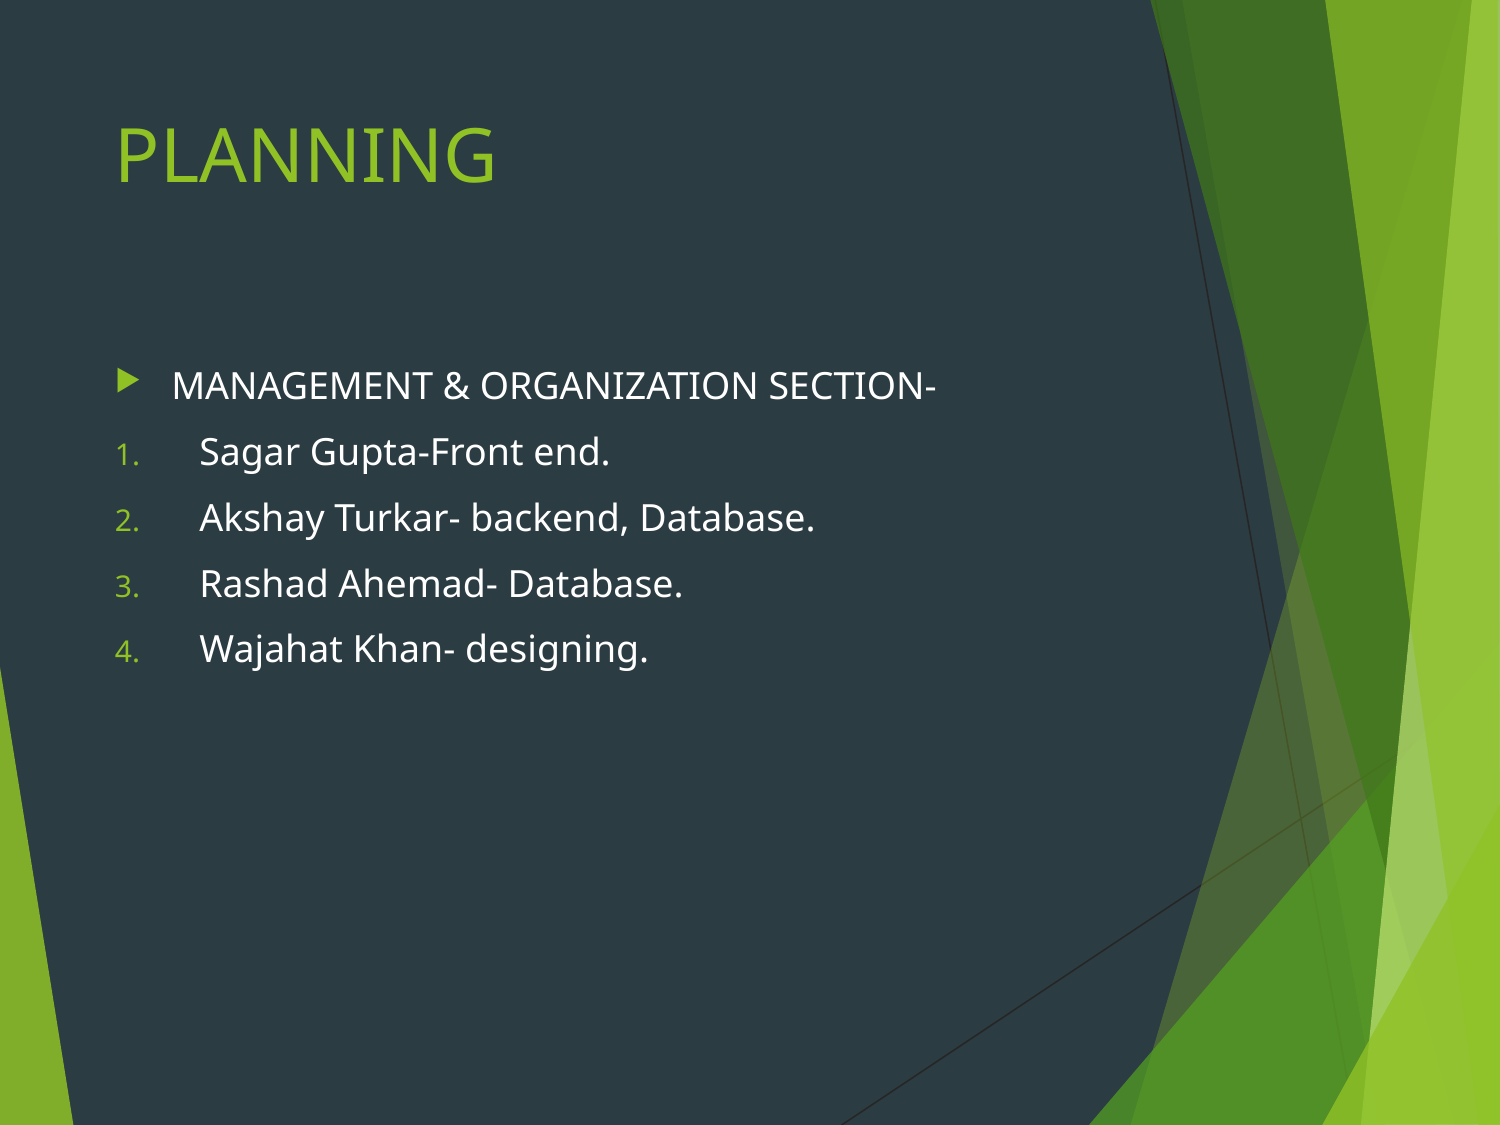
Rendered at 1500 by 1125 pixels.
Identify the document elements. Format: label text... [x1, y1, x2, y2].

title PLANNING [99, 99, 1142, 317]
list MANAGEMENT & ORGANIZATION SECTION- Sagar Gupta-Front end. Akshay Turkar- backend, Database. Rashad Ahemad- Database. Wajahat Khan- designing. [99, 354, 1142, 992]
